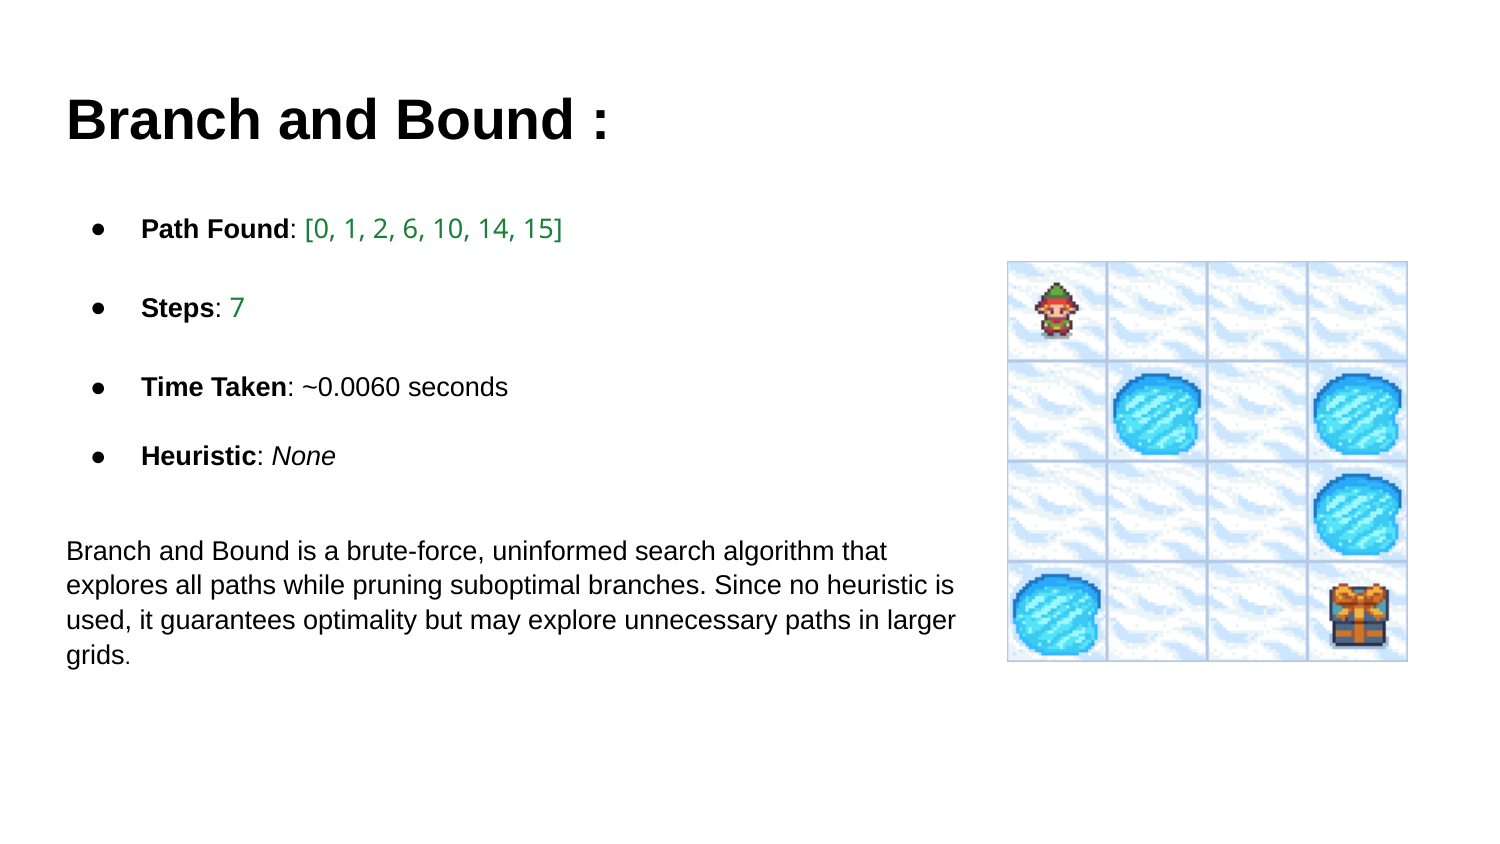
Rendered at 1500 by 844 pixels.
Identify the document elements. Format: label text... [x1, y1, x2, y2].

picture [1007, 261, 1408, 662]
title Branch and Bound : [51, 72, 1449, 167]
list Path Found: [0, 1, 2, 6, 10, 14, 15] Steps: 7 Time Taken: ~0.0060 seconds Heuristic: None Branch and Bound is a brute-force, uninformed search algorithm that explores all paths while pruning suboptimal branches. Since no heuristic is used, it guarantees optimality but may explore unnecessary paths in larger grids. [51, 189, 996, 750]
